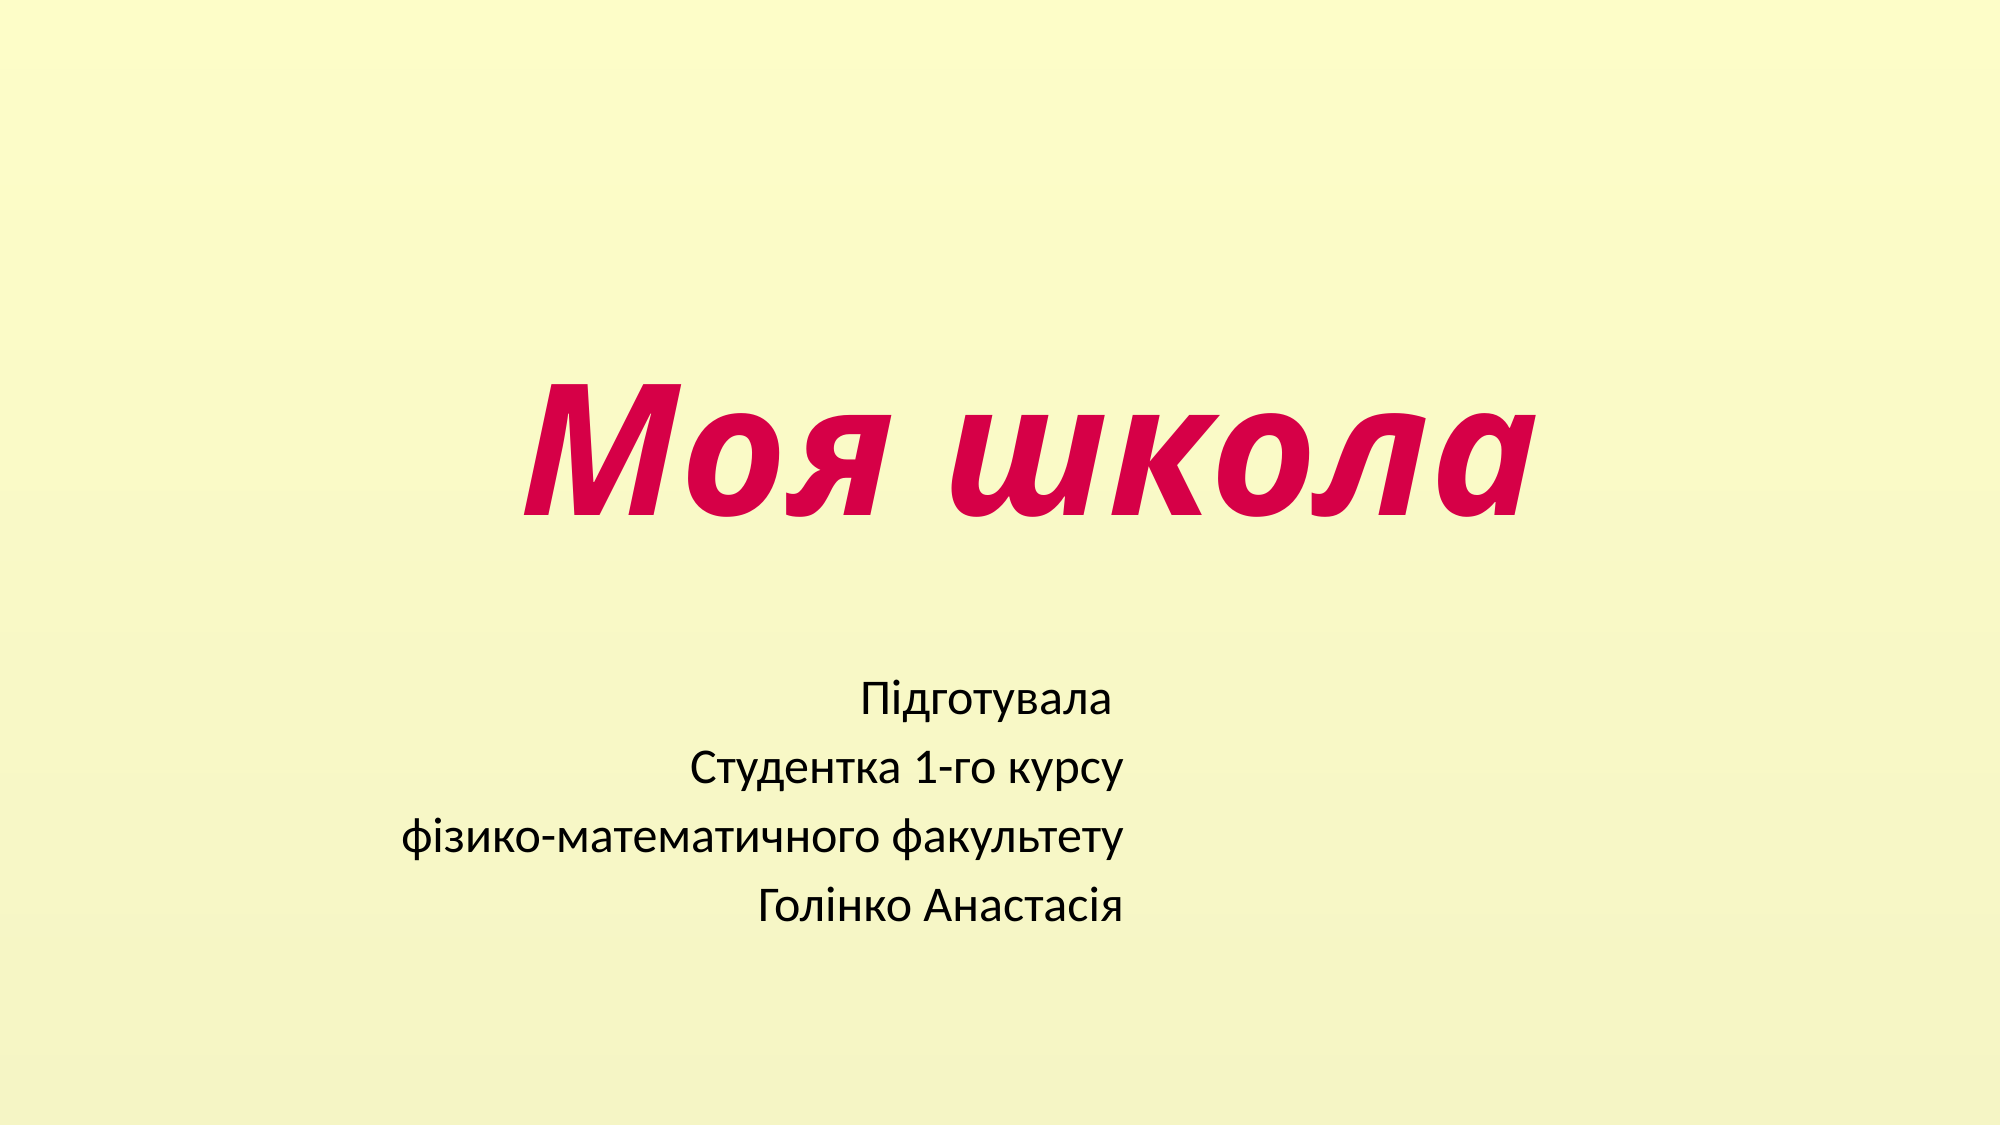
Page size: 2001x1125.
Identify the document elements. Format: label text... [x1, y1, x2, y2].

title Моя школа [249, 184, 1810, 563]
subtitle Підготувала Студентка 1-го курсу фізико-математичного факультету Голінко Анастасія [386, 669, 1887, 941]
